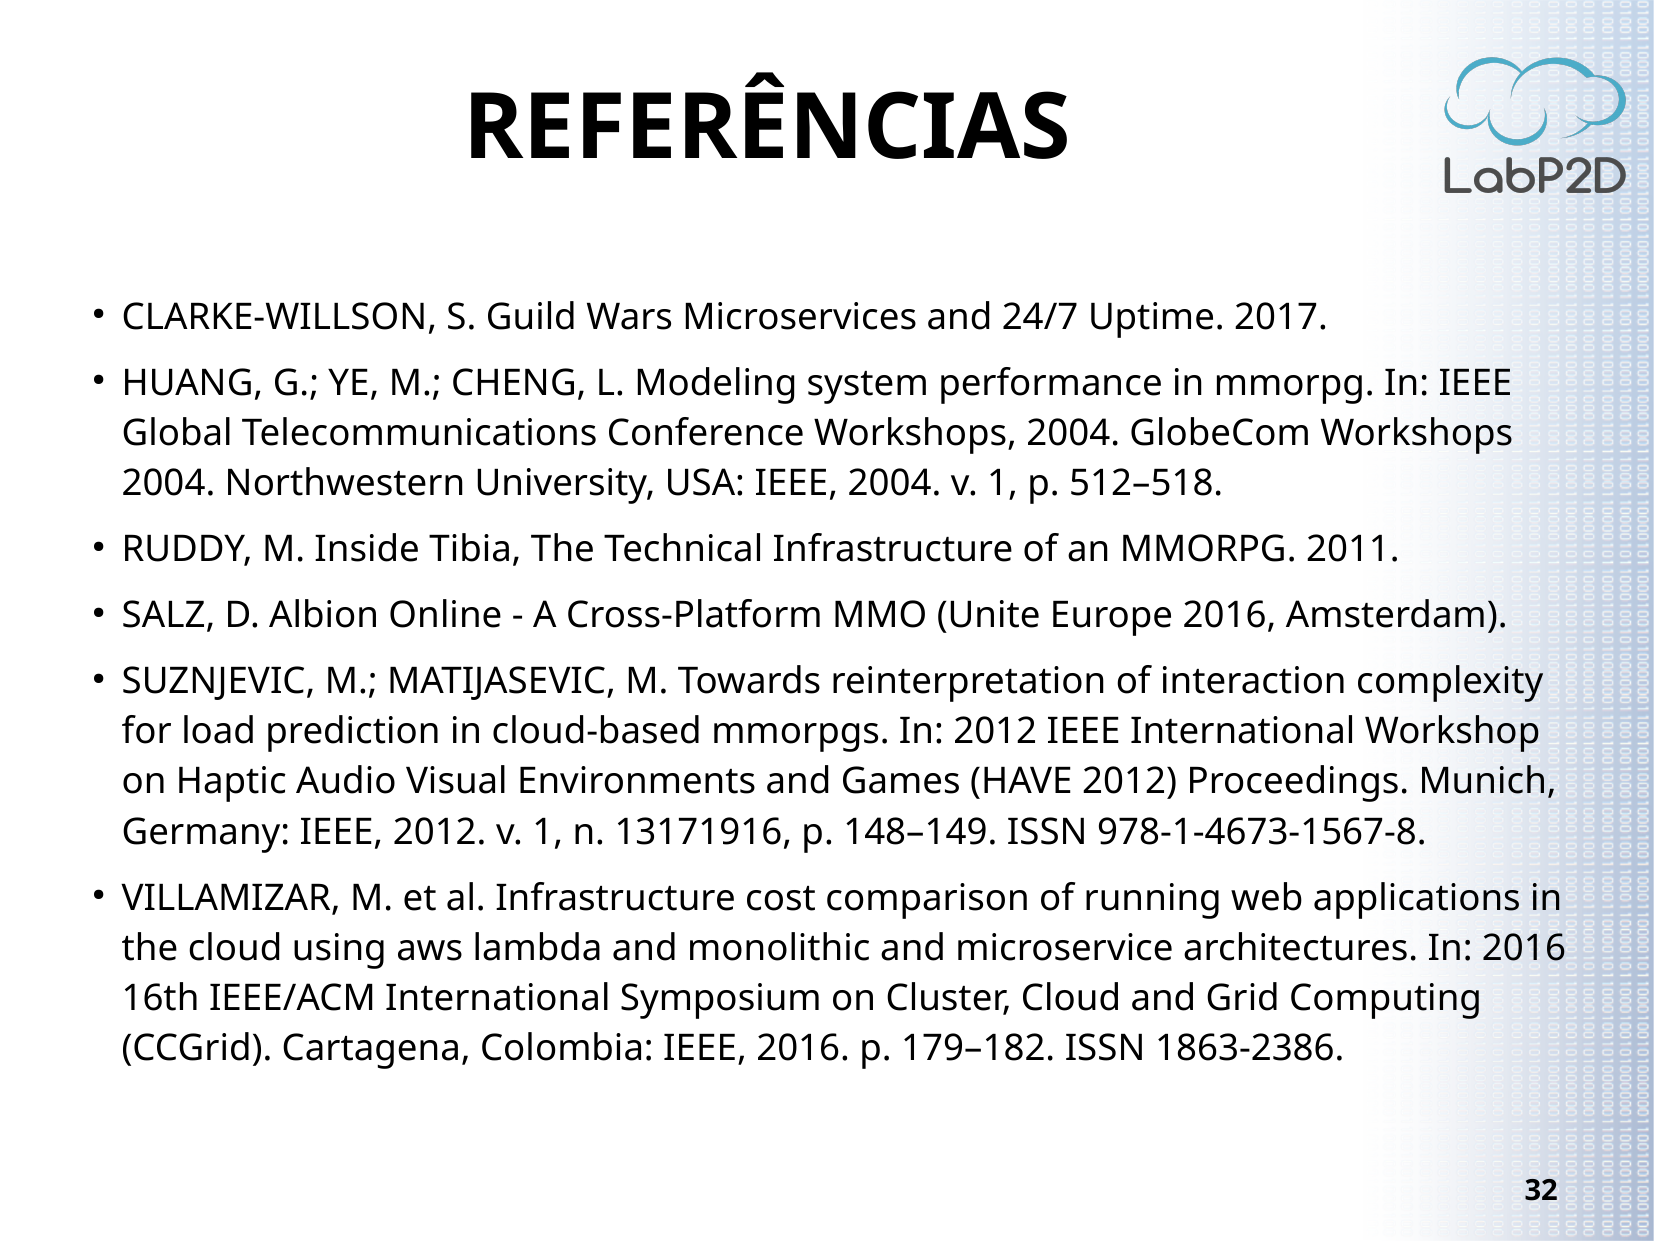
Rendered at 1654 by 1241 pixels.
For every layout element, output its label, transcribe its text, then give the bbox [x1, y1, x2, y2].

picture [1360, 1, 1654, 1240]
list CLARKE-WILLSON, S. Guild Wars Microservices and 24/7 Uptime. 2017. HUANG, G.; YE, M.; CHENG, L. Modeling system performance in mmorpg. In: IEEE Global Telecommunications Conference Workshops, 2004. GlobeCom Workshops 2004. Northwestern University, USA: IEEE, 2004. v. 1, p. 512–518. RUDDY, M. Inside Tibia, The Technical Infrastructure of an MMORPG. 2011. SALZ, D. Albion Online - A Cross-Platform MMO (Unite Europe 2016, Amsterdam). SUZNJEVIC, M.; MATIJASEVIC, M. Towards reinterpretation of interaction complexity for load prediction in cloud-based mmorpgs. In: 2012 IEEE International Workshop on Haptic Audio Visual Environments and Games (HAVE 2012) Proceedings. Munich, Germany: IEEE, 2012. v. 1, n. 13171916, p. 148–149. ISSN 978-1-4673-1567-8. VILLAMIZAR, M. et al. Infrastructure cost comparison of running web applications in the cloud using aws lambda and monolithic and microservice architectures. In: 2016 16th IEEE/ACM International Symposium on Cluster, Cloud and Grid Computing (CCGrid). Cartagena, Colombia: IEEE, 2016. p. 179–182. ISSN 1863-2386. [82, 290, 1571, 1111]
title REFERÊNCIAS [82, 19, 1453, 227]
